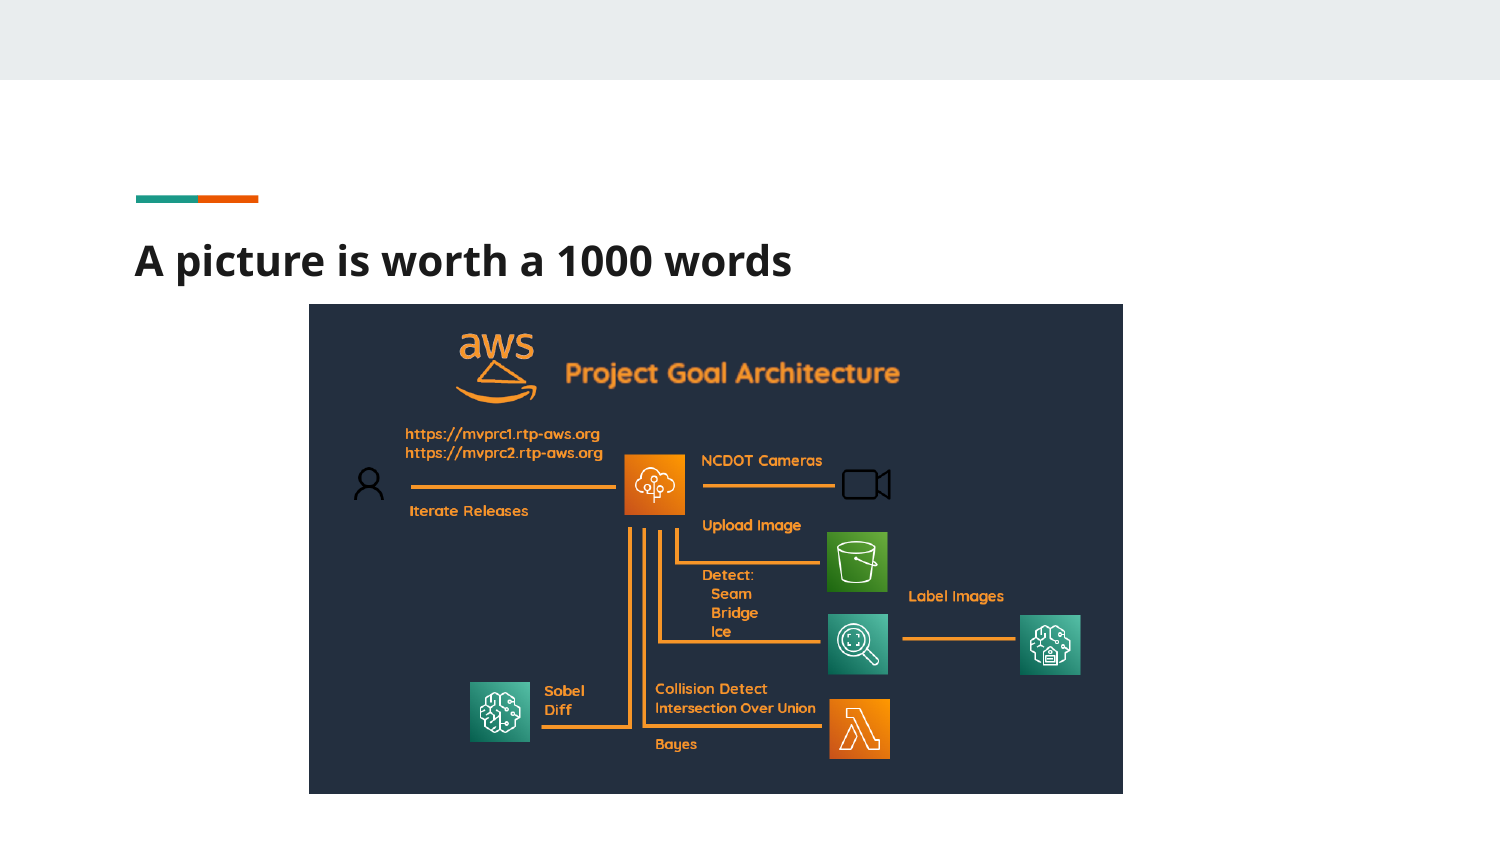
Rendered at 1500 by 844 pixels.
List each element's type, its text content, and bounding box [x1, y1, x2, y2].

picture [309, 304, 1123, 794]
title A picture is worth a 1000 words [119, 216, 1381, 305]
